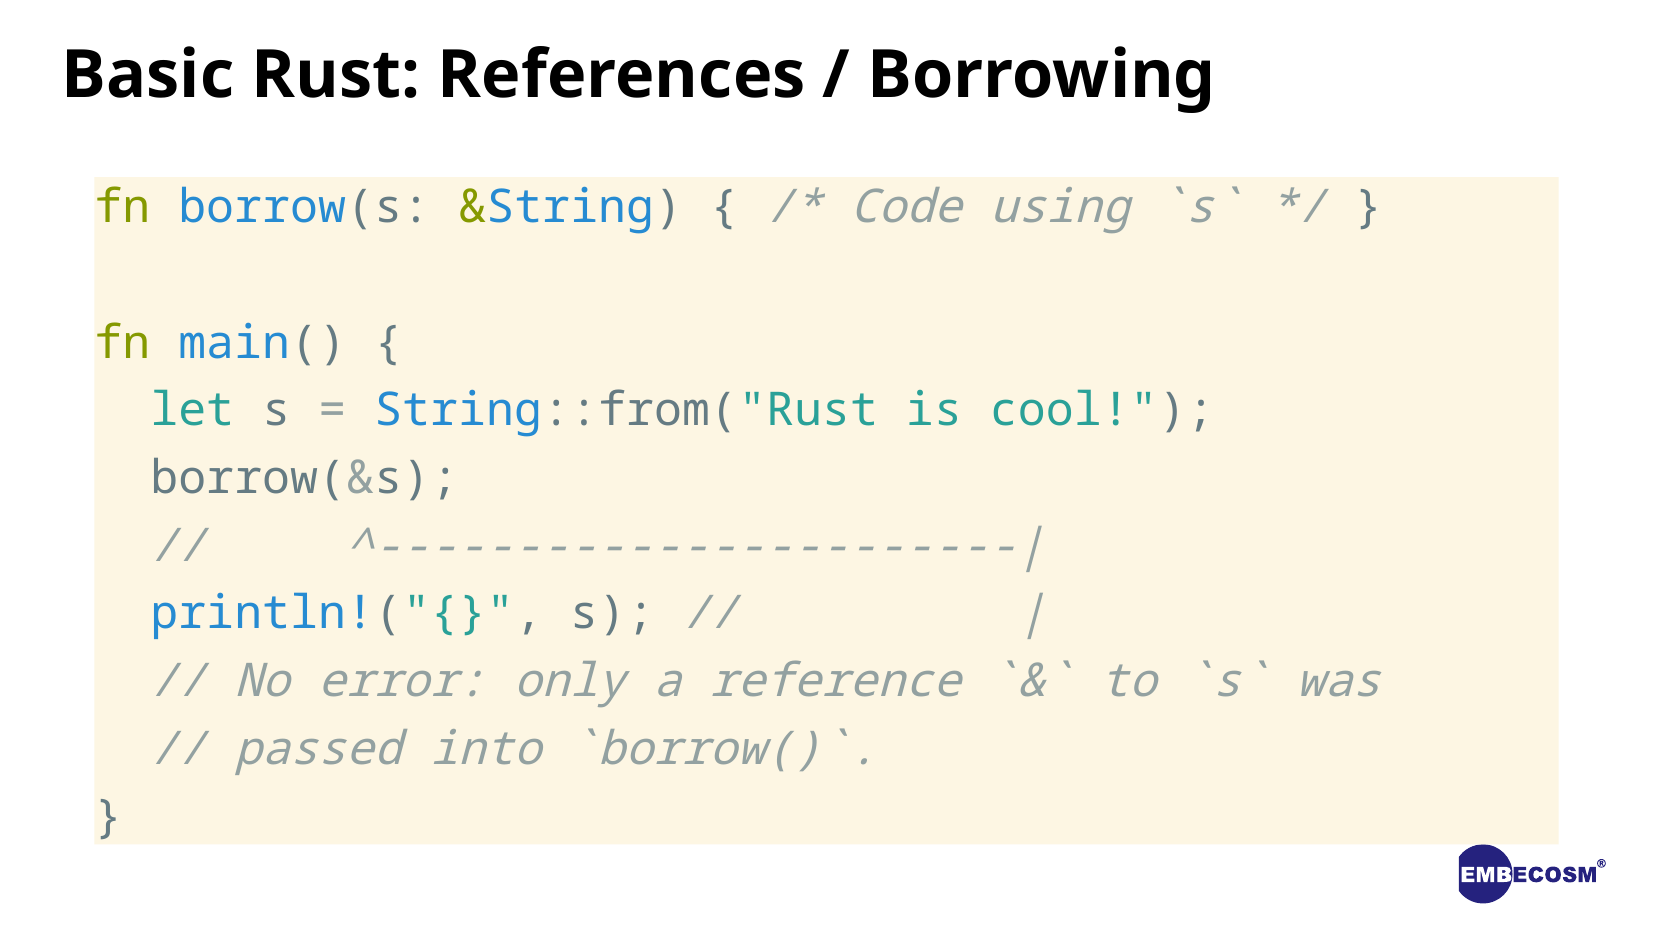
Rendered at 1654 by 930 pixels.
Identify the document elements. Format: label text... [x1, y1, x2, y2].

list fn borrow(s: &String) { /* Code using `s` */ } fn main() { let s = String::from("Rust is cool!"); borrow(&s); // ^-----------------------| println!("{}", s); // | // No error: only a reference `&` to `s` was // passed into `borrow()`. } [94, 177, 1559, 845]
title Basic Rust: References / Borrowing [47, 26, 1606, 178]
